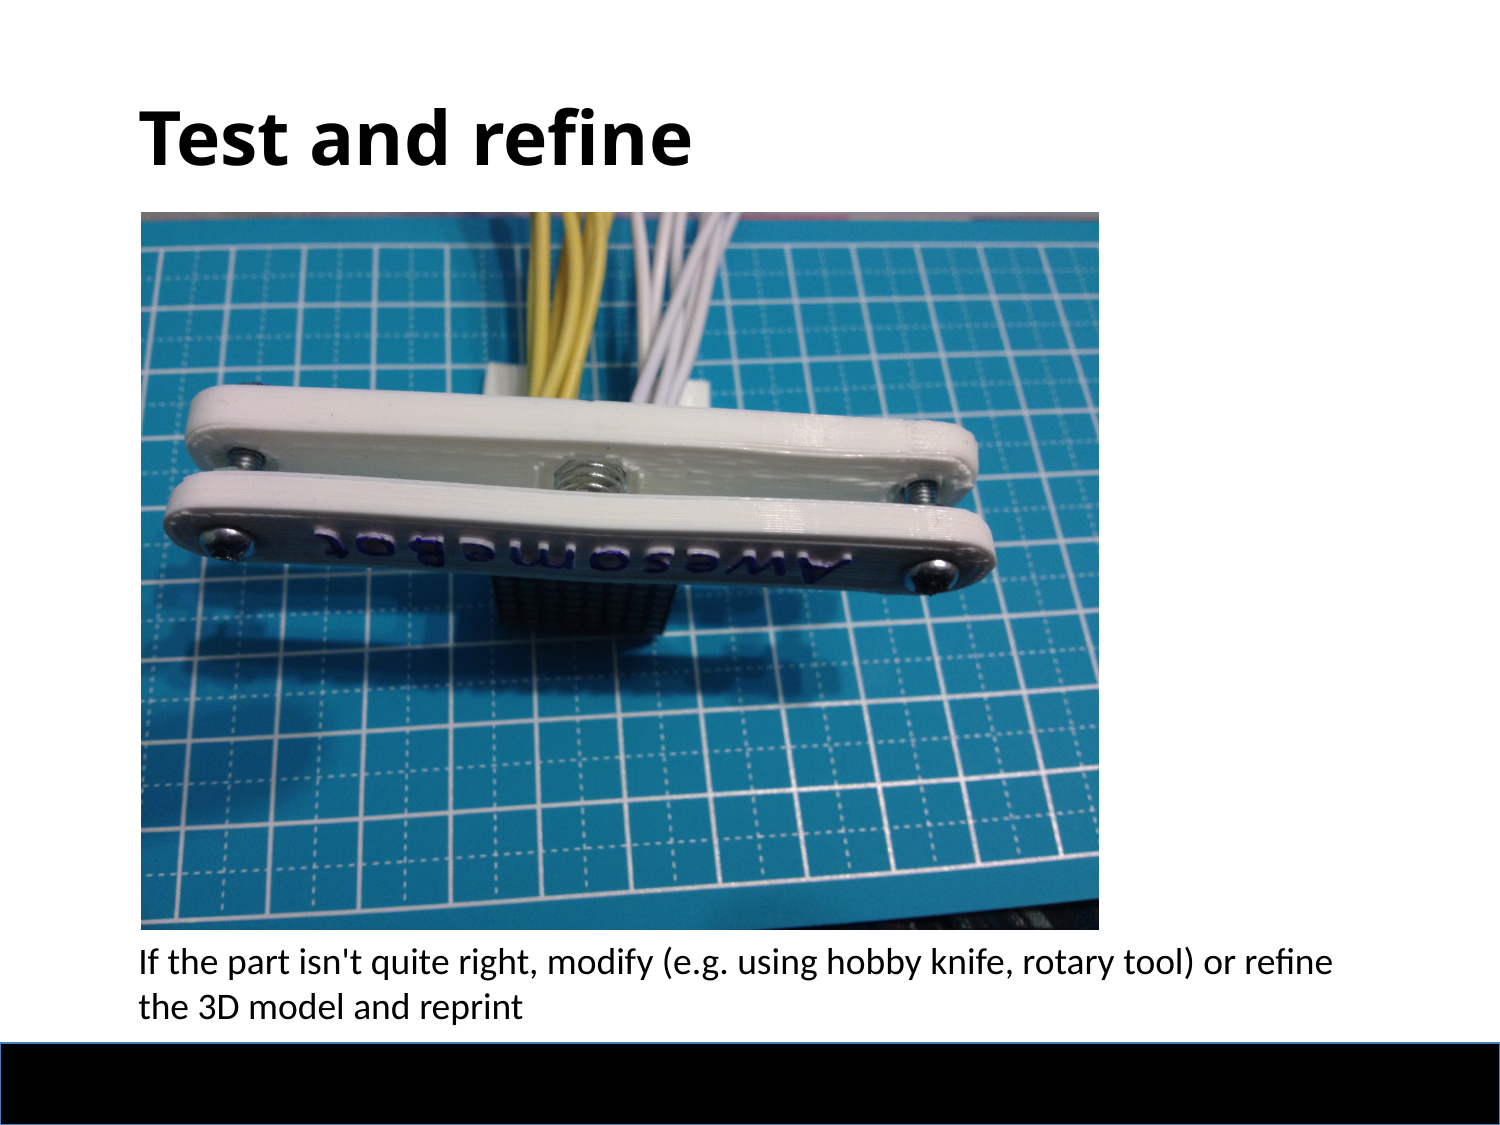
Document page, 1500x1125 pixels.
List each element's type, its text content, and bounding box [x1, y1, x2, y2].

title Test and refine [123, 82, 1383, 174]
picture [141, 212, 1099, 930]
text_box If the part isn't quite right, modify (e.g. using hobby knife, rotary tool) or refine the 3D model and reprint [123, 929, 1383, 1035]
